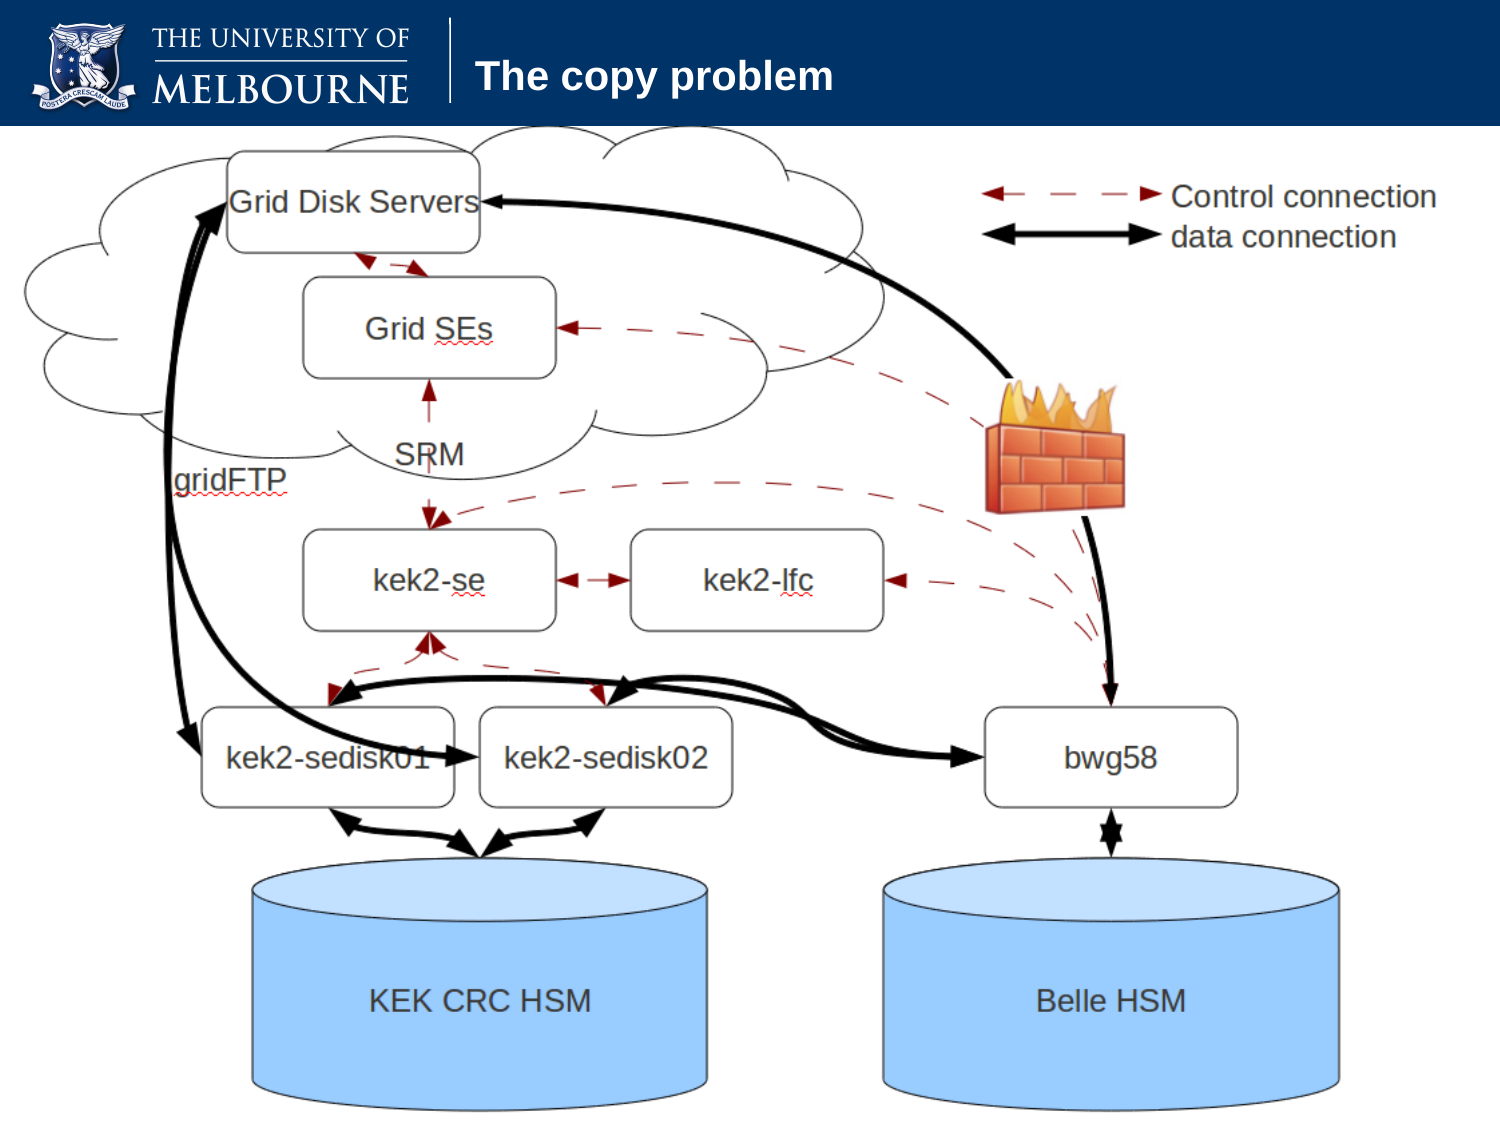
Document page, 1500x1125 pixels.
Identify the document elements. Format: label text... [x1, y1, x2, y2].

title The copy problem [474, 19, 1450, 126]
picture [0, 126, 1500, 1125]
picture [24, 17, 413, 119]
